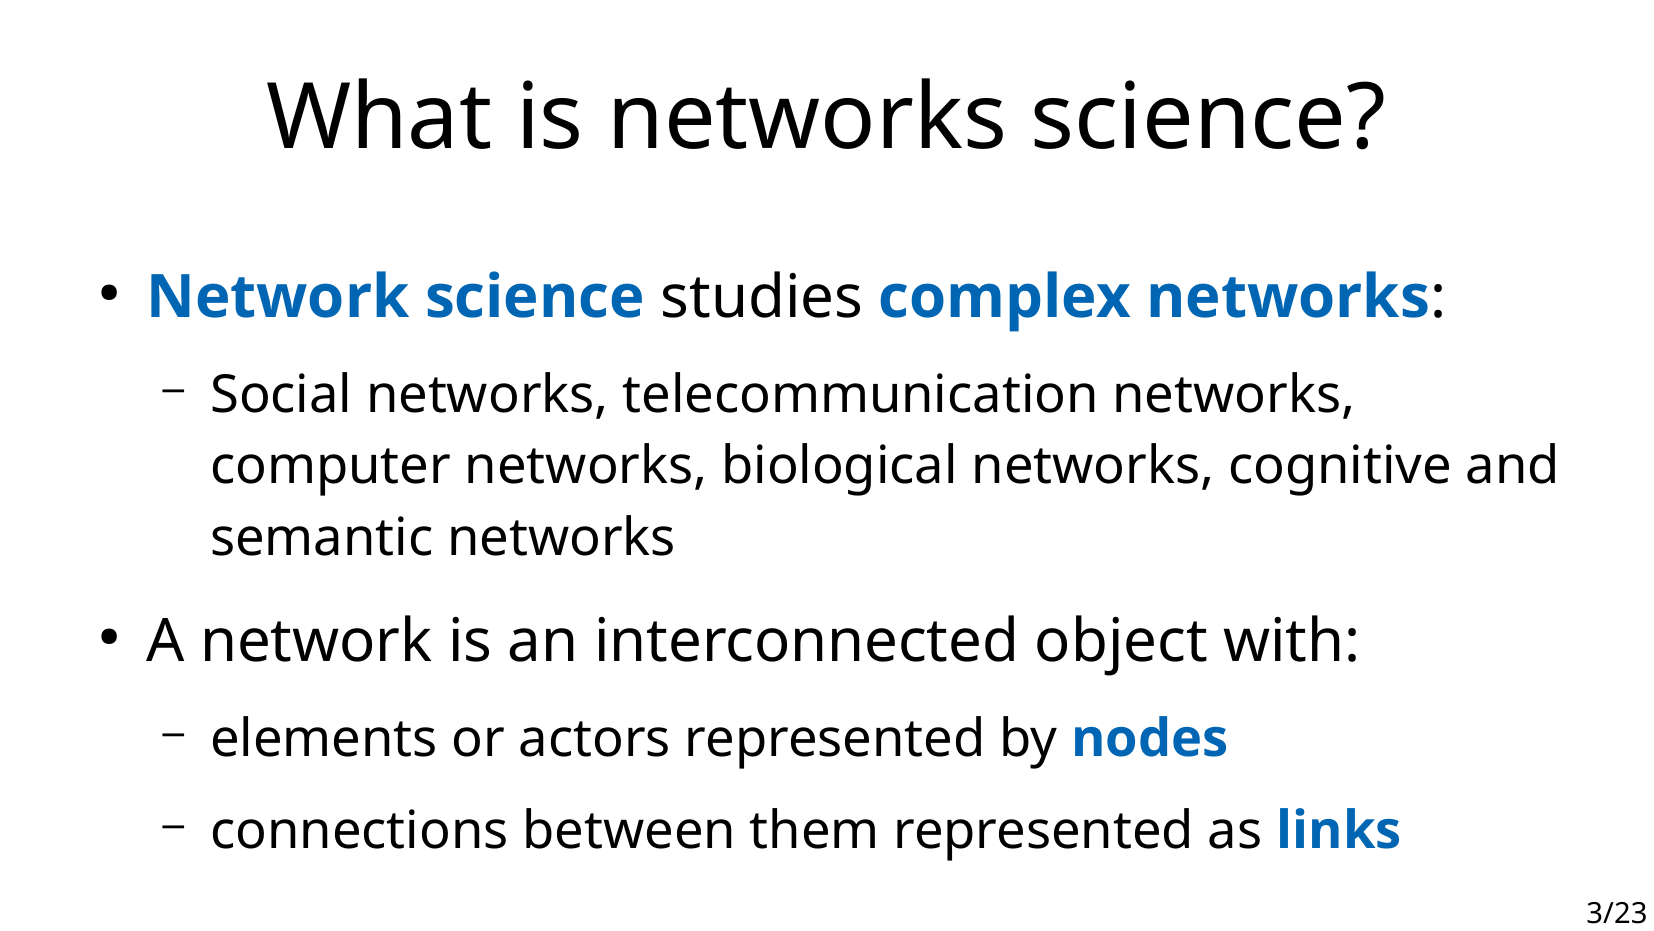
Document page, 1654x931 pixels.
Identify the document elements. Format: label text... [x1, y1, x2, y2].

title What is networks science? [82, 1, 1571, 226]
list Network science studies complex networks: Social networks, telecommunication networks, computer networks, biological networks, cognitive and semantic networks A network is an interconnected object with: elements or actors represented by nodes connections between them represented as links [82, 253, 1571, 871]
